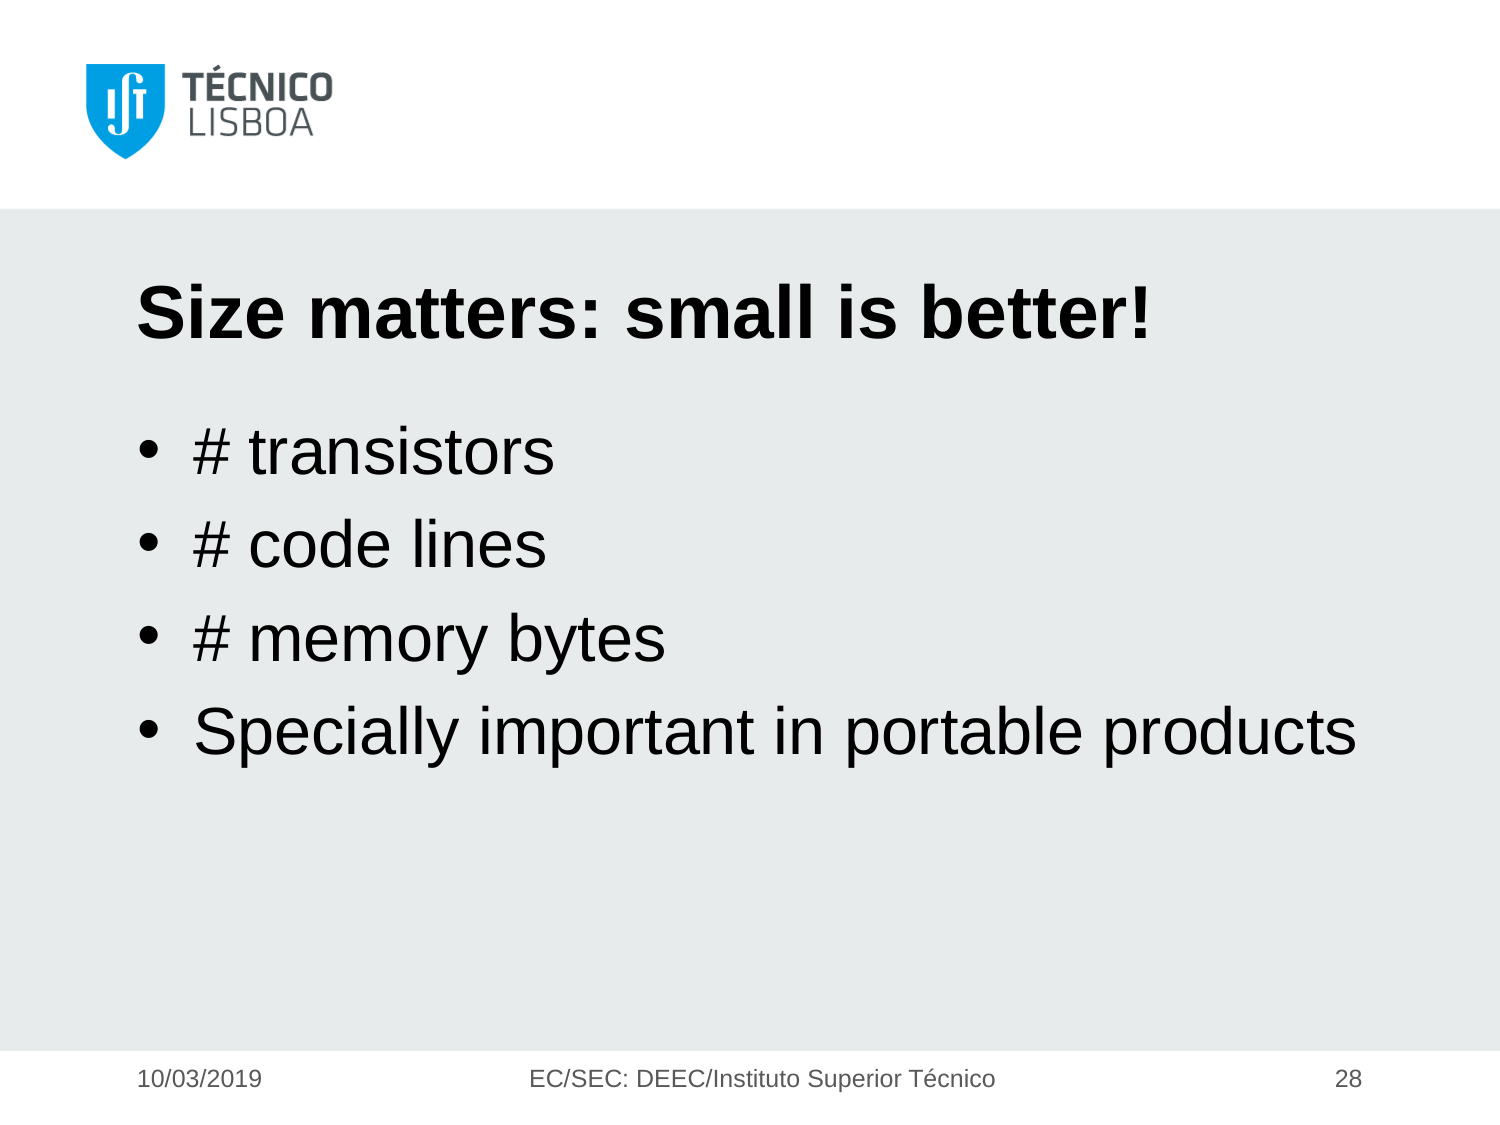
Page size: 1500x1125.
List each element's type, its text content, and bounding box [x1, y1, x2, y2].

slide_number <number> [1077, 1052, 1378, 1103]
title Size matters: small is better! [121, 237, 1378, 381]
footer EC/SEC: DEEC/Instituto Superior Técnico [512, 1052, 1021, 1103]
slide_number 10/03/2019 [121, 1052, 425, 1103]
picture [0, 0, 1500, 1125]
list # transistors # code lines # memory bytes Specially important in portable products [121, 400, 1378, 1005]
